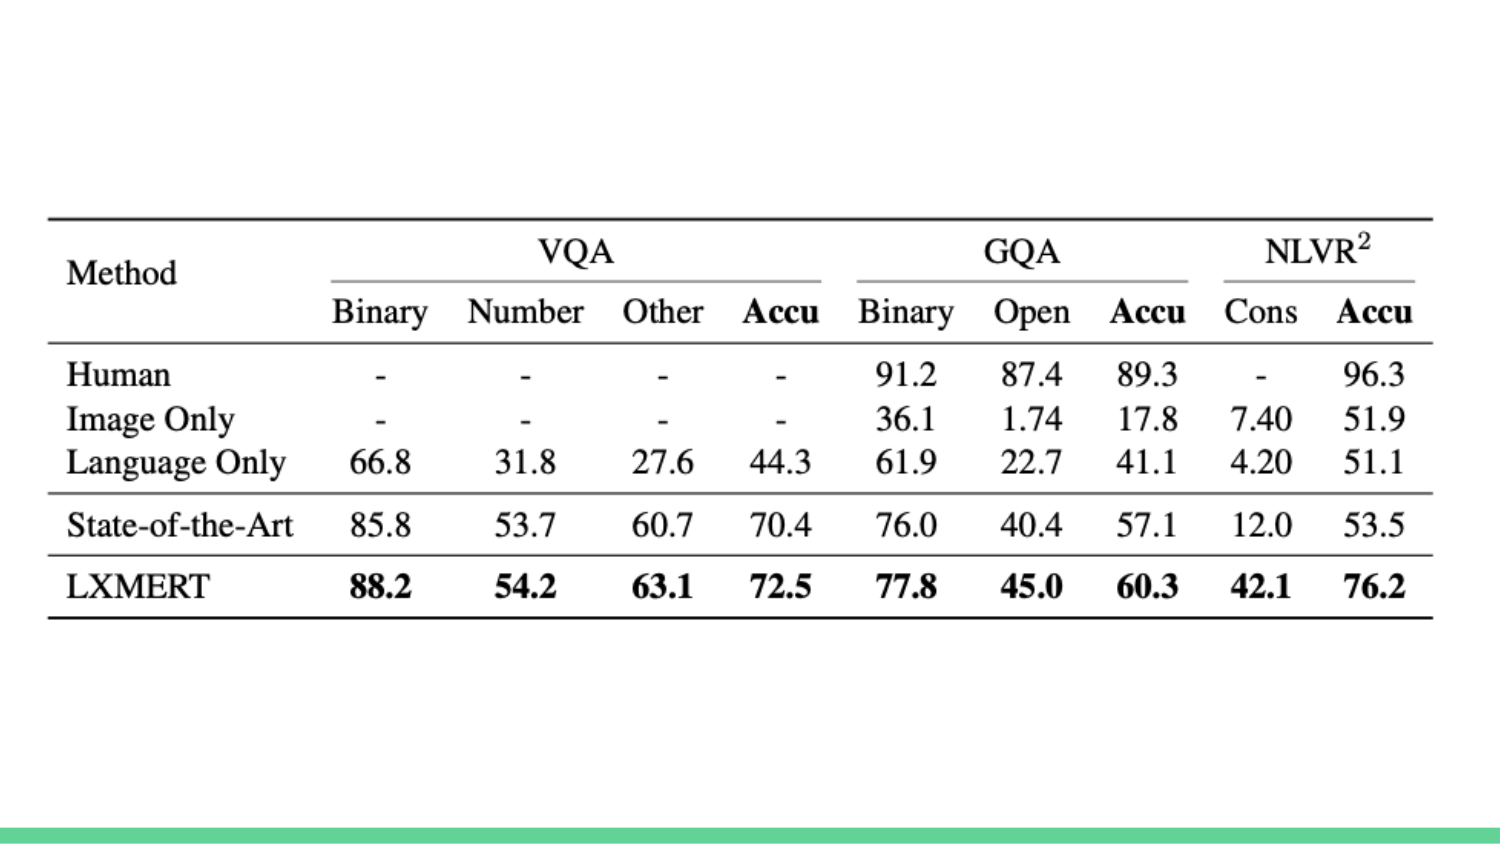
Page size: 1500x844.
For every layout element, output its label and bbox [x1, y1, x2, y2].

picture [24, 191, 1475, 649]
